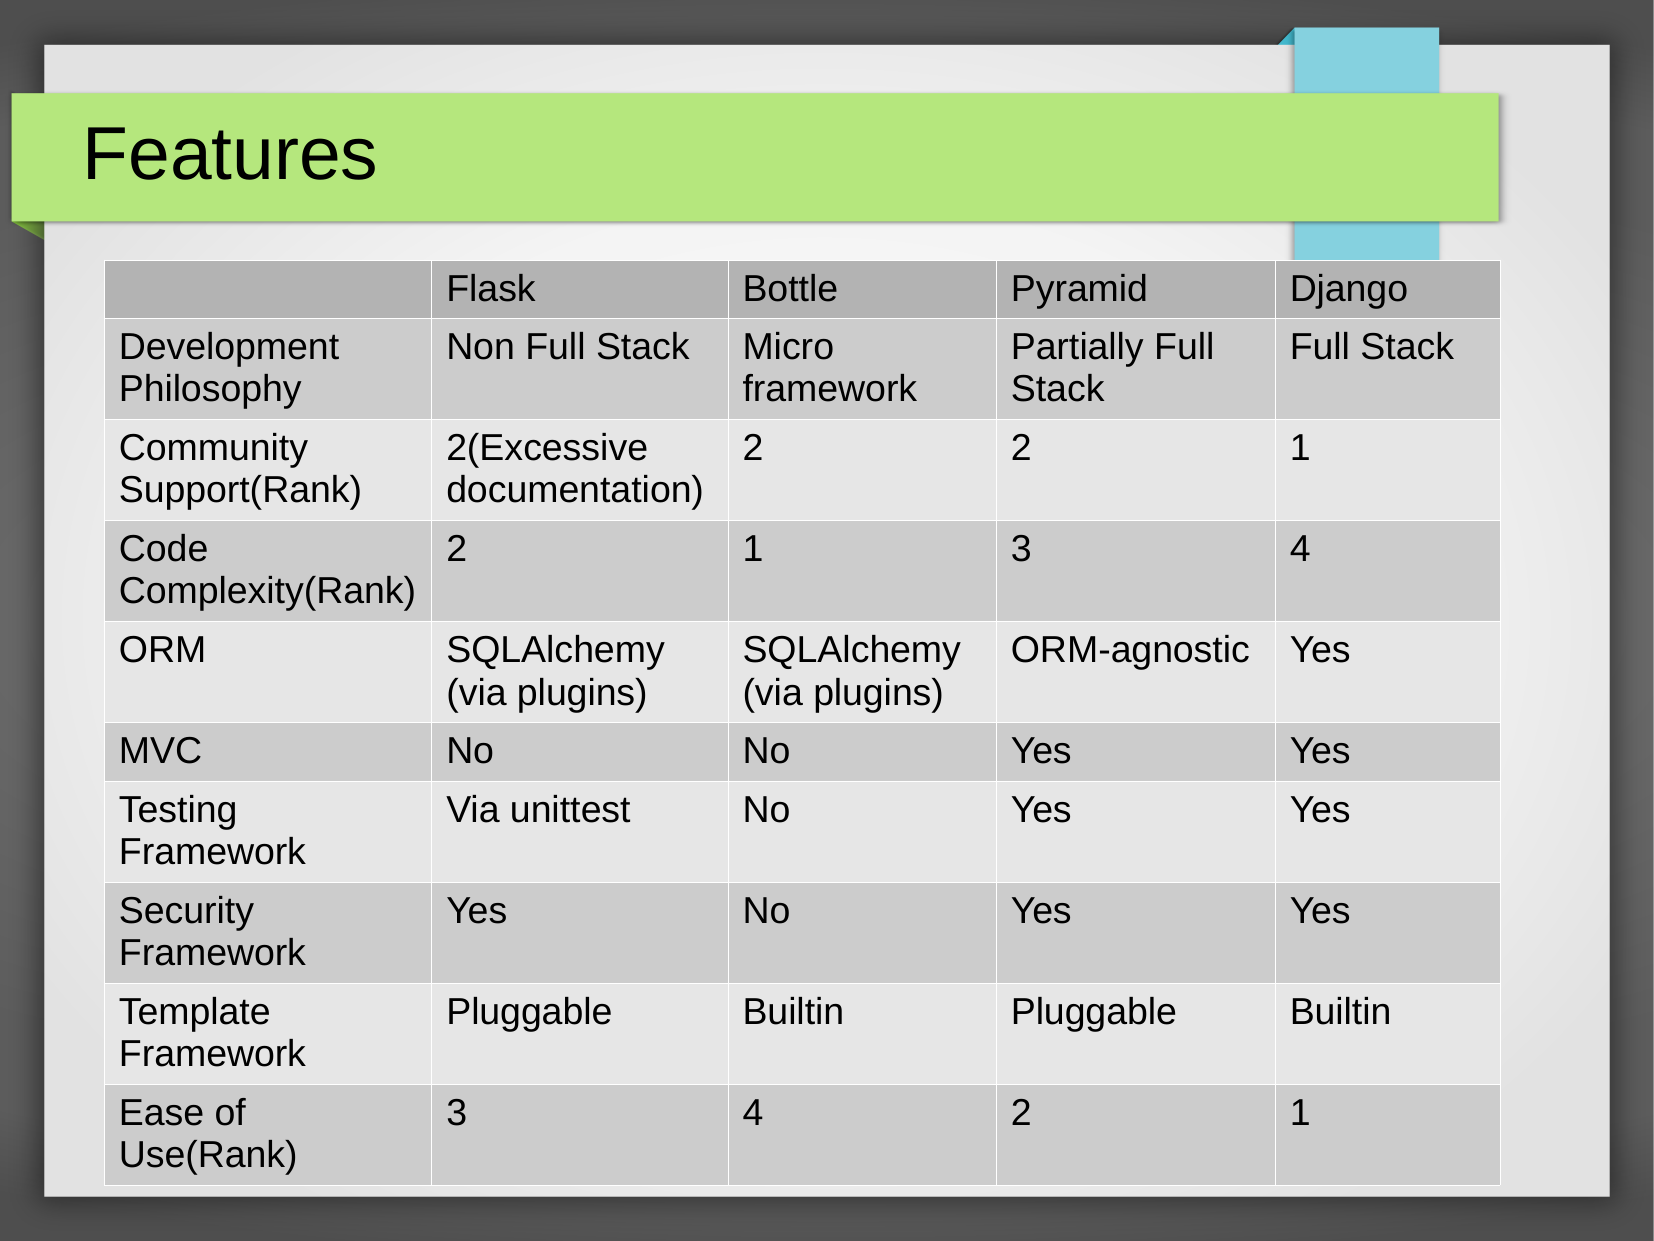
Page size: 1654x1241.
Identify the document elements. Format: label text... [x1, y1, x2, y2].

table_cell 2 [997, 1085, 1275, 1185]
table_cell Yes [997, 723, 1275, 781]
table_cell Community Support(Rank) [105, 420, 431, 520]
table_cell Pluggable [432, 984, 728, 1084]
table_cell ORM [105, 622, 431, 722]
table_cell Yes [997, 782, 1275, 882]
table_cell 1 [729, 521, 996, 621]
table_header Bottle [729, 261, 996, 318]
table_cell No [729, 723, 996, 781]
table_cell Builtin [729, 984, 996, 1084]
table_cell Pluggable [997, 984, 1275, 1084]
table_cell 2 [997, 420, 1275, 520]
table_cell SQLAlchemy (via plugins) [729, 622, 996, 722]
table_cell 1 [1276, 420, 1500, 520]
table_cell Yes [432, 883, 728, 983]
table_cell No [729, 782, 996, 882]
table_cell 2(Excessive documentation) [432, 420, 728, 520]
table_cell MVC [105, 723, 431, 781]
table_cell Yes [1276, 883, 1500, 983]
table_header Flask [432, 261, 728, 318]
table_cell Builtin [1276, 984, 1500, 1084]
table_cell No [432, 723, 728, 781]
table_cell 2 [729, 420, 996, 520]
table_cell 3 [432, 1085, 728, 1185]
table_cell Yes [1276, 622, 1500, 722]
table_cell 4 [729, 1085, 996, 1185]
table_cell Template Framework [105, 984, 431, 1084]
title Features [82, 94, 1264, 213]
table_cell SQLAlchemy (via plugins) [432, 622, 728, 722]
table_cell 1 [1276, 1085, 1500, 1185]
table_header [105, 261, 431, 318]
table_cell Partially Full Stack [997, 319, 1275, 419]
table_cell Testing Framework [105, 782, 431, 882]
table_cell 4 [1276, 521, 1500, 621]
table_cell Micro framework [729, 319, 996, 419]
table_cell No [729, 883, 996, 983]
table_cell Development Philosophy [105, 319, 431, 419]
table_cell ORM-agnostic [997, 622, 1275, 722]
picture [0, 0, 1654, 1241]
table_cell Full Stack [1276, 319, 1500, 419]
table_header Pyramid [997, 261, 1275, 318]
table_cell Yes [1276, 723, 1500, 781]
table_cell Yes [1276, 782, 1500, 882]
table_cell Code Complexity(Rank) [105, 521, 431, 621]
table_cell 3 [997, 521, 1275, 621]
table_cell Ease of Use(Rank) [105, 1085, 431, 1185]
table_cell 2 [432, 521, 728, 621]
table_cell Via unittest [432, 782, 728, 882]
table_header Django [1276, 261, 1500, 318]
table_cell Non Full Stack [432, 319, 728, 419]
table_cell Yes [997, 883, 1275, 983]
table_cell Security Framework [105, 883, 431, 983]
